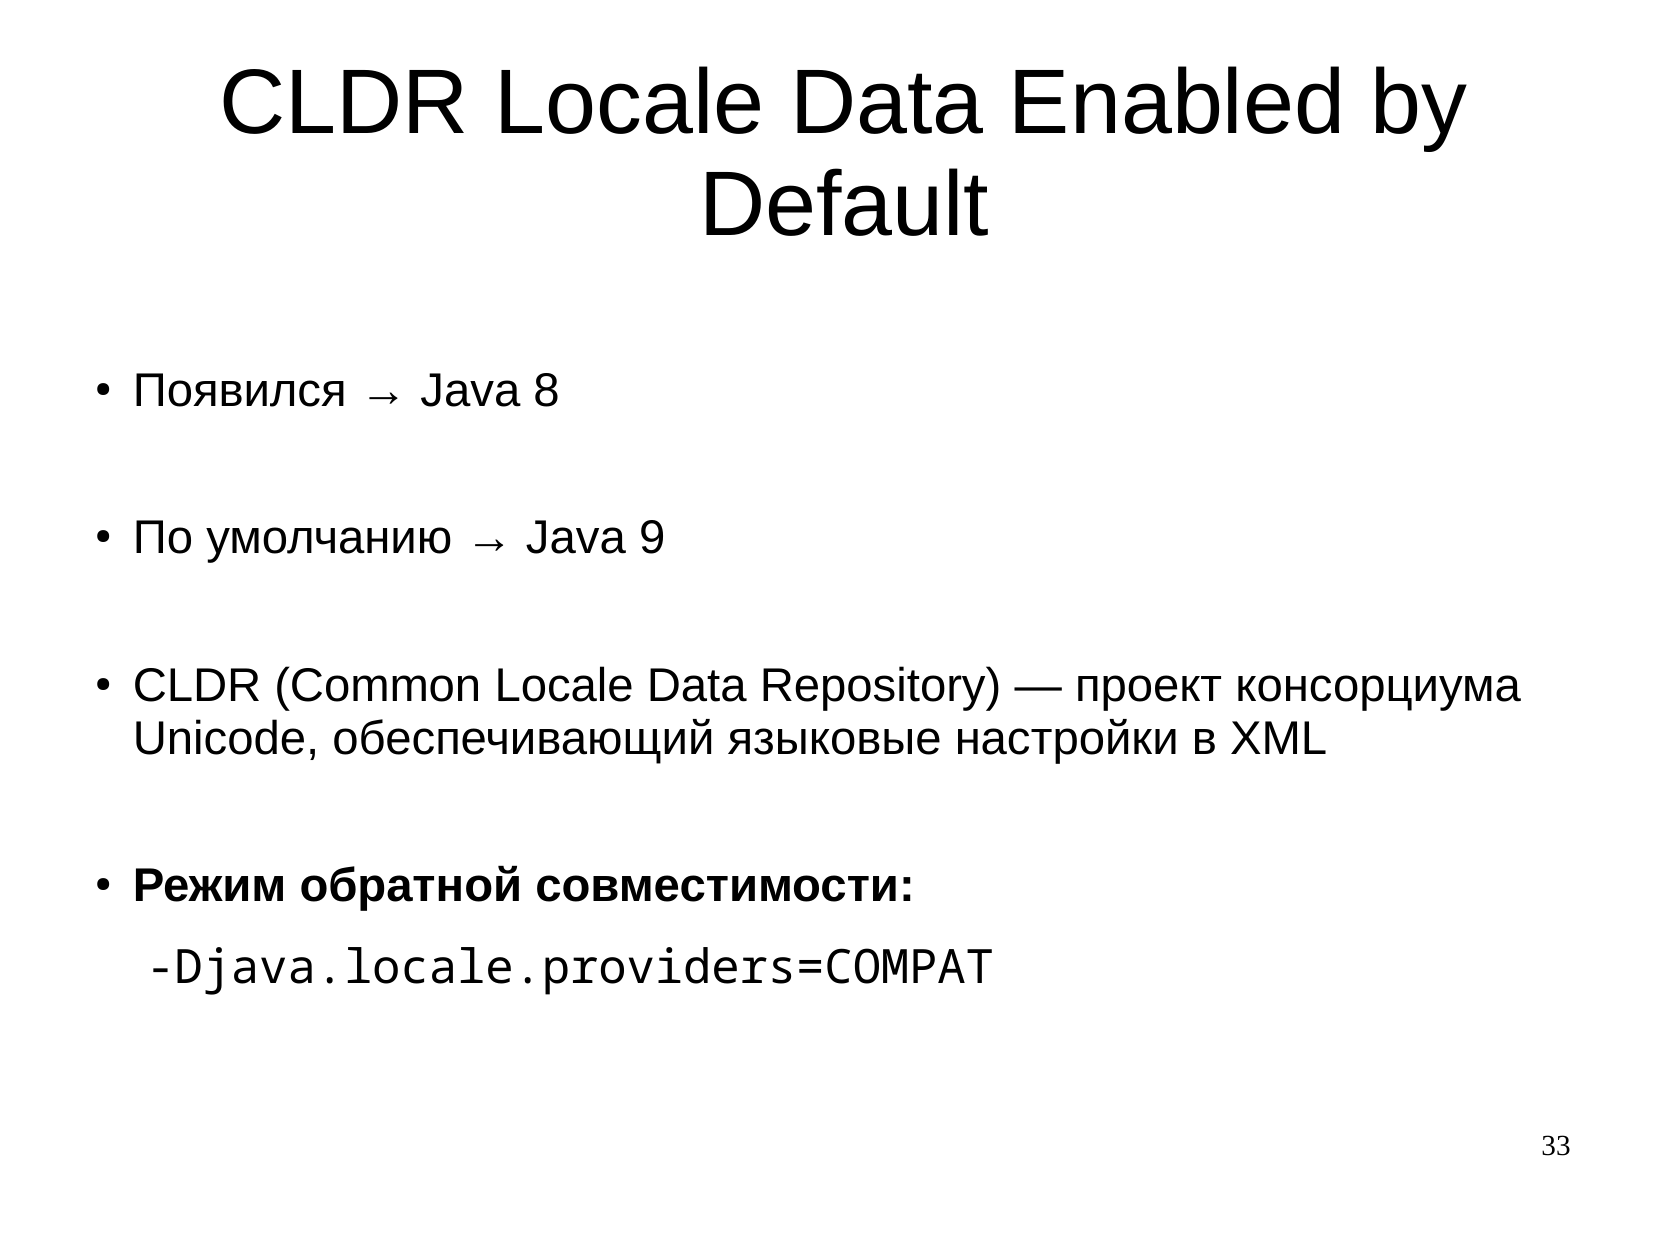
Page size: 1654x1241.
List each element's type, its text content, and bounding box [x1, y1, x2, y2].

title CLDR Locale Data Enabled by Default [82, 49, 1571, 257]
list Появился → Java 8 По умолчанию → Java 9 CLDR (Common Locale Data Repository) — проект консорциума Unicode, обеспечивающий языковые настройки в XML Режим обратной совместимости: -Djava.locale.providers=COMPAT [82, 290, 1571, 1010]
